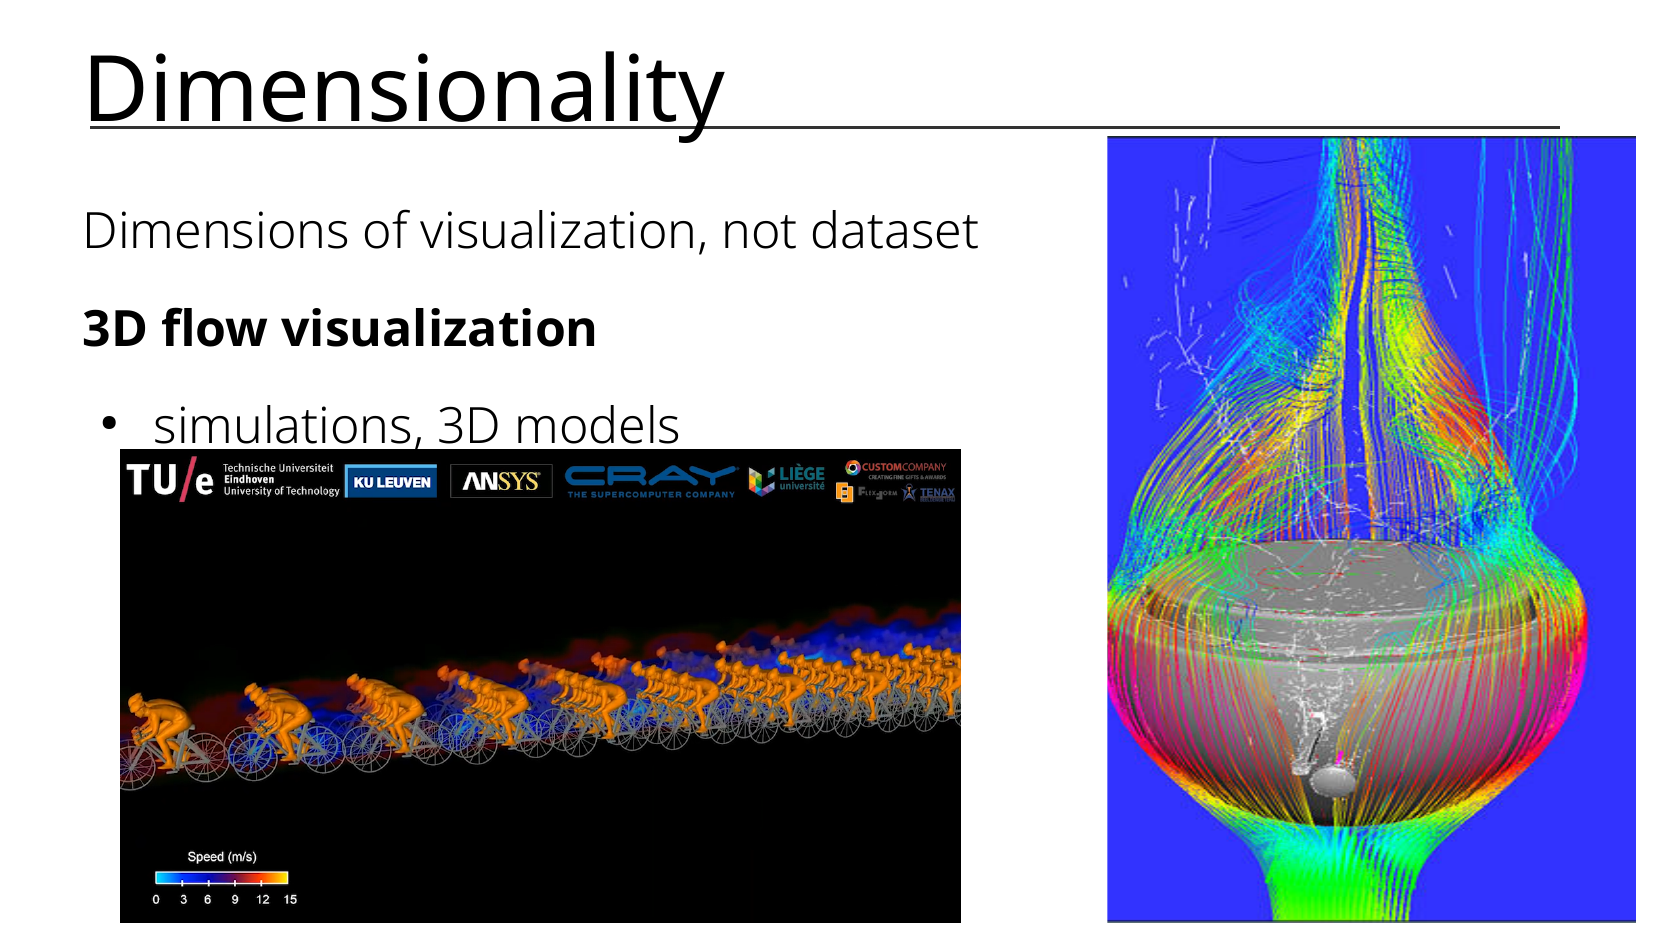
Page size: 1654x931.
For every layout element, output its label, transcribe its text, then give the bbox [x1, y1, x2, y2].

title Dimensionality [82, 32, 1571, 140]
picture [120, 449, 961, 923]
list Dimensions of visualization, not dataset 3D flow visualization simulations, 3D models [82, 195, 1107, 811]
picture [1107, 136, 1636, 923]
